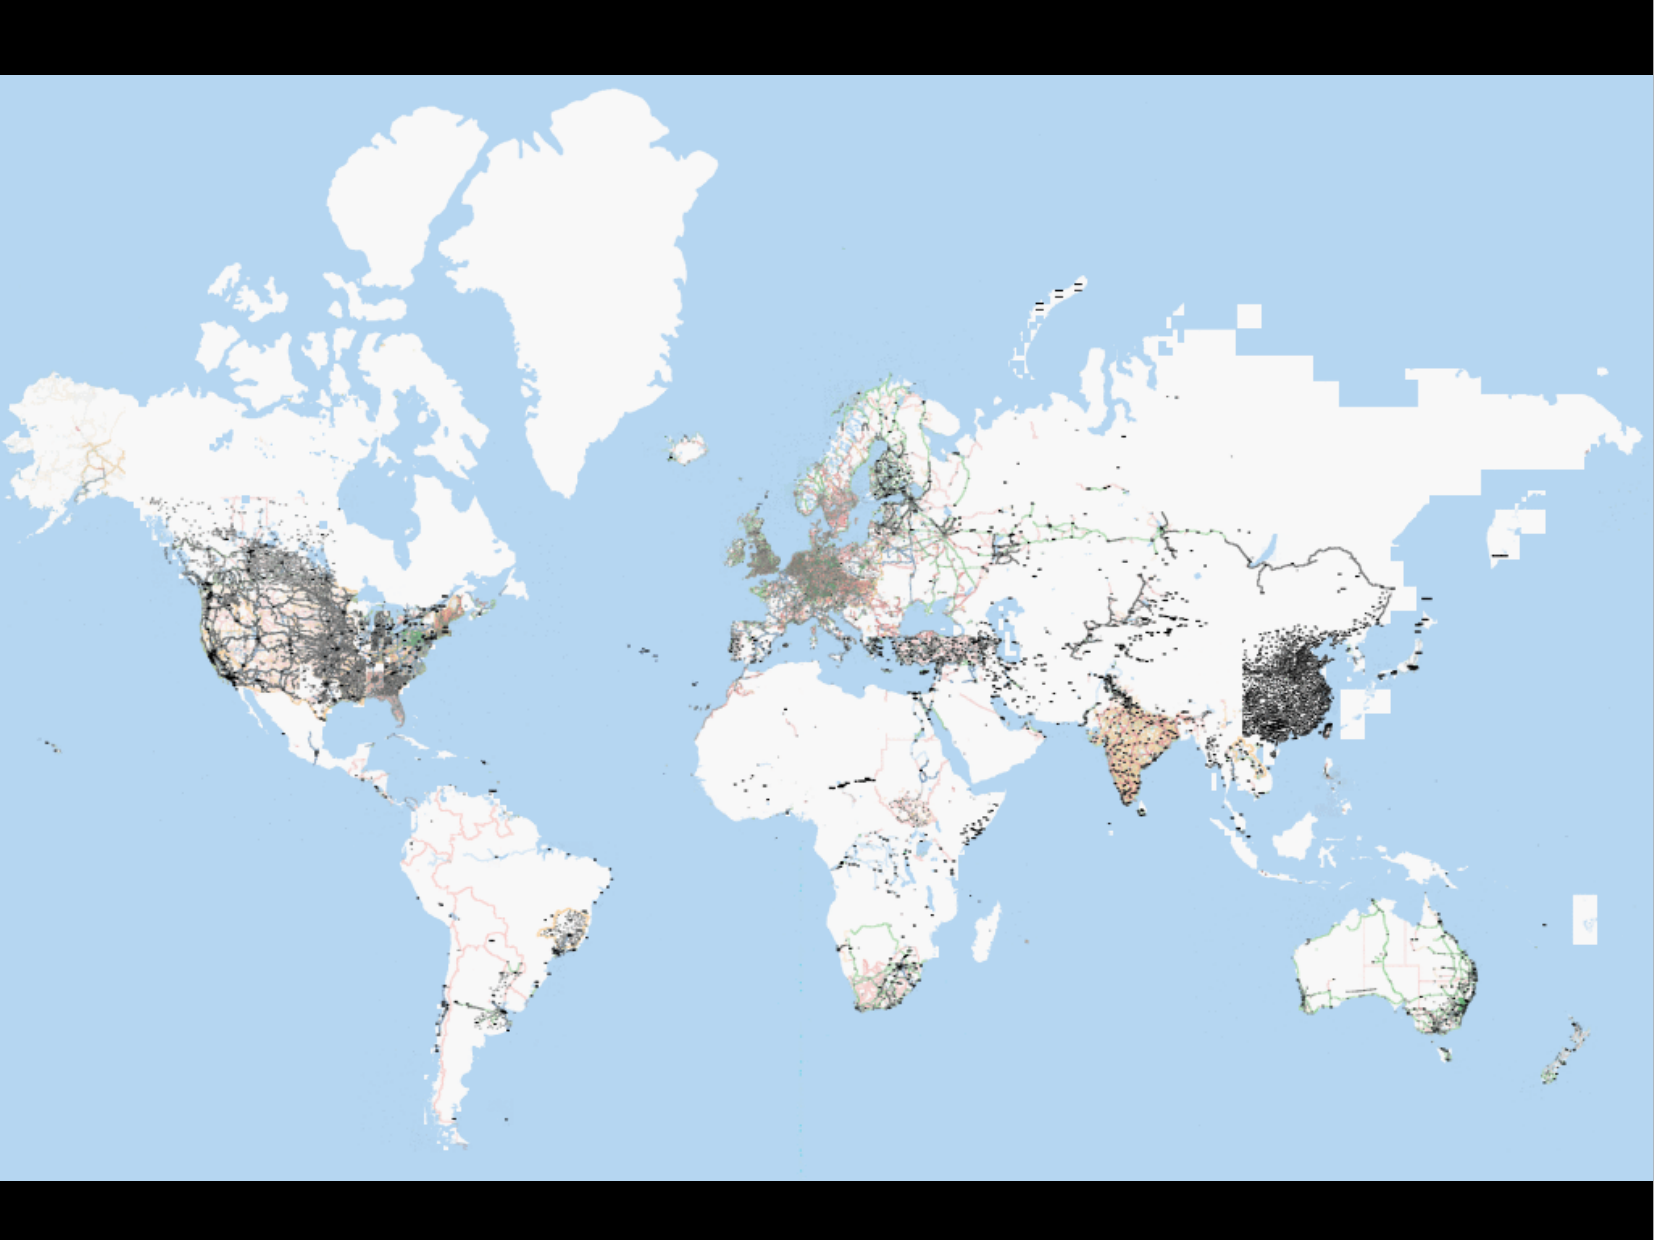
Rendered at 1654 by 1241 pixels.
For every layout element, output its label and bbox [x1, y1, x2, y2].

picture [0, 75, 1654, 1181]
